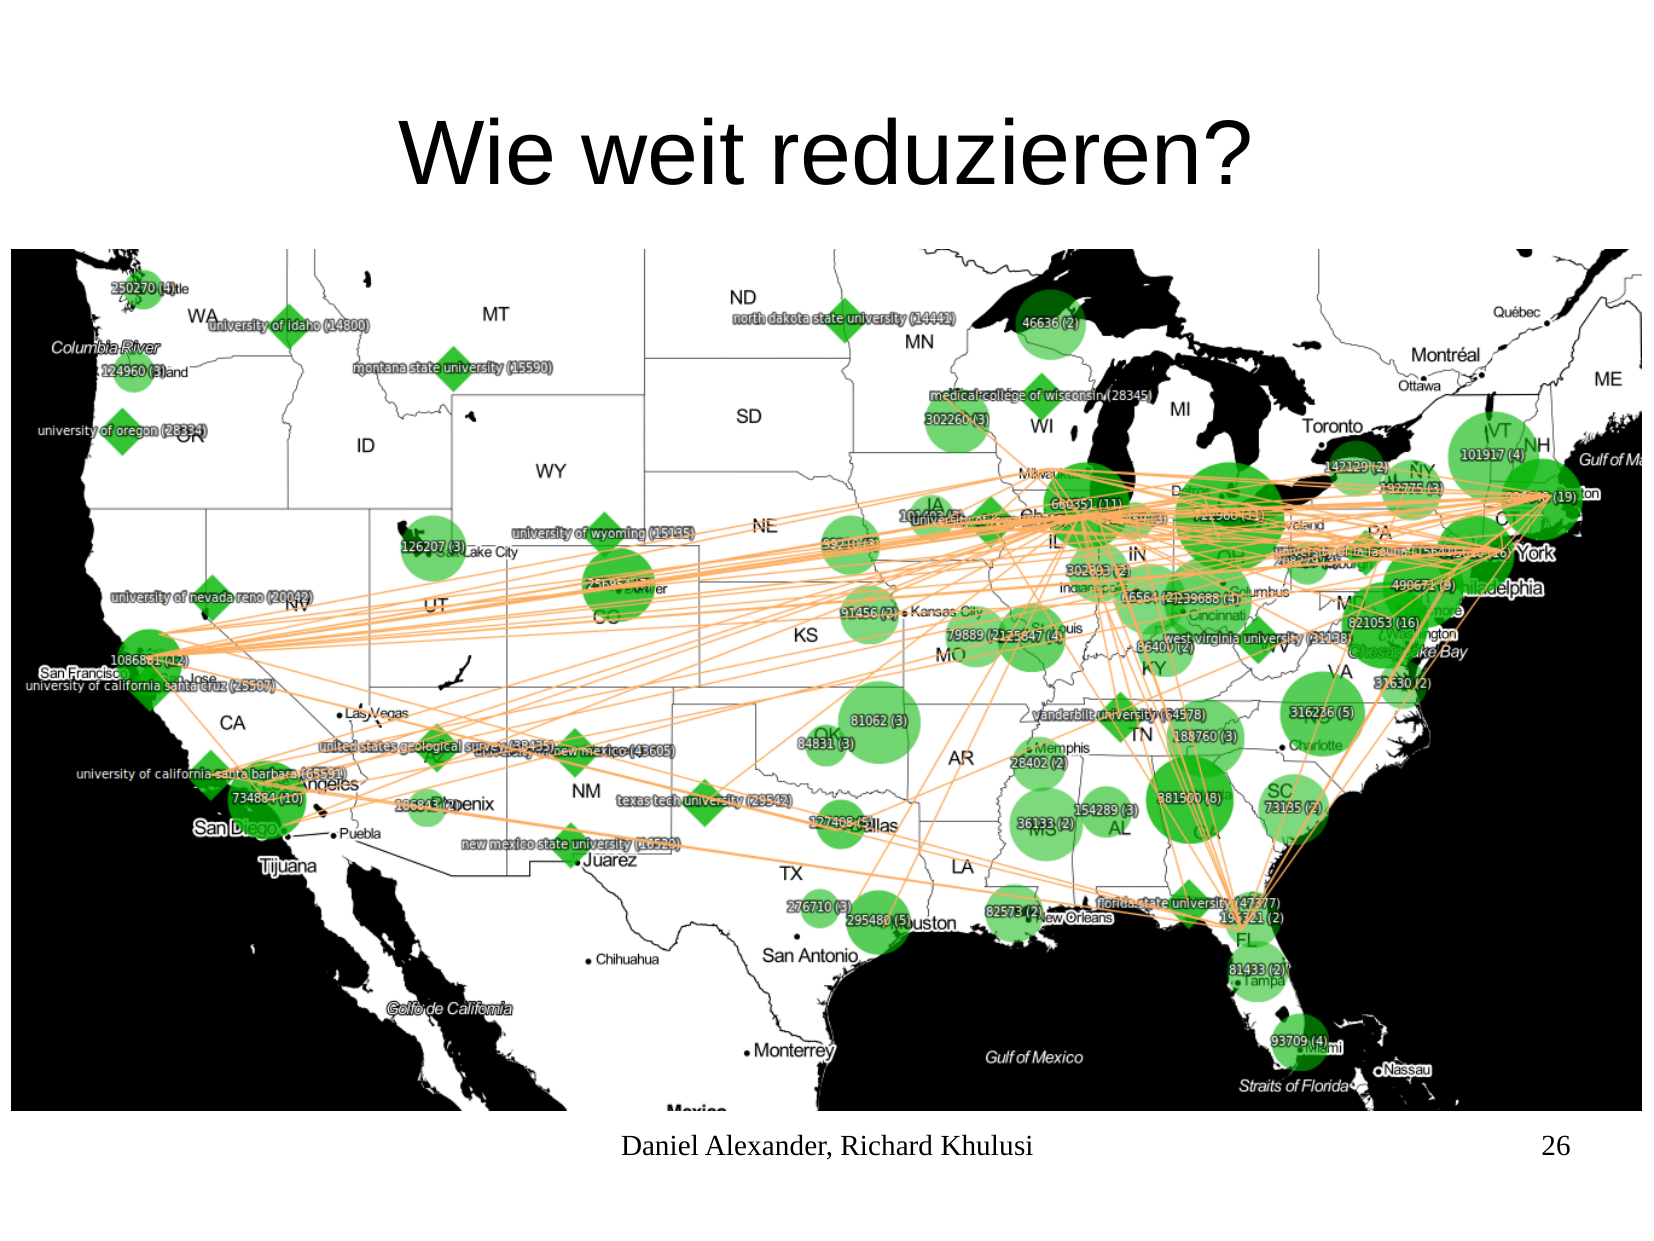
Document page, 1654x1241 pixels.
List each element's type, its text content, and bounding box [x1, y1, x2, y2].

picture [11, 249, 1642, 1111]
title Wie weit reduzieren? [82, 49, 1571, 249]
